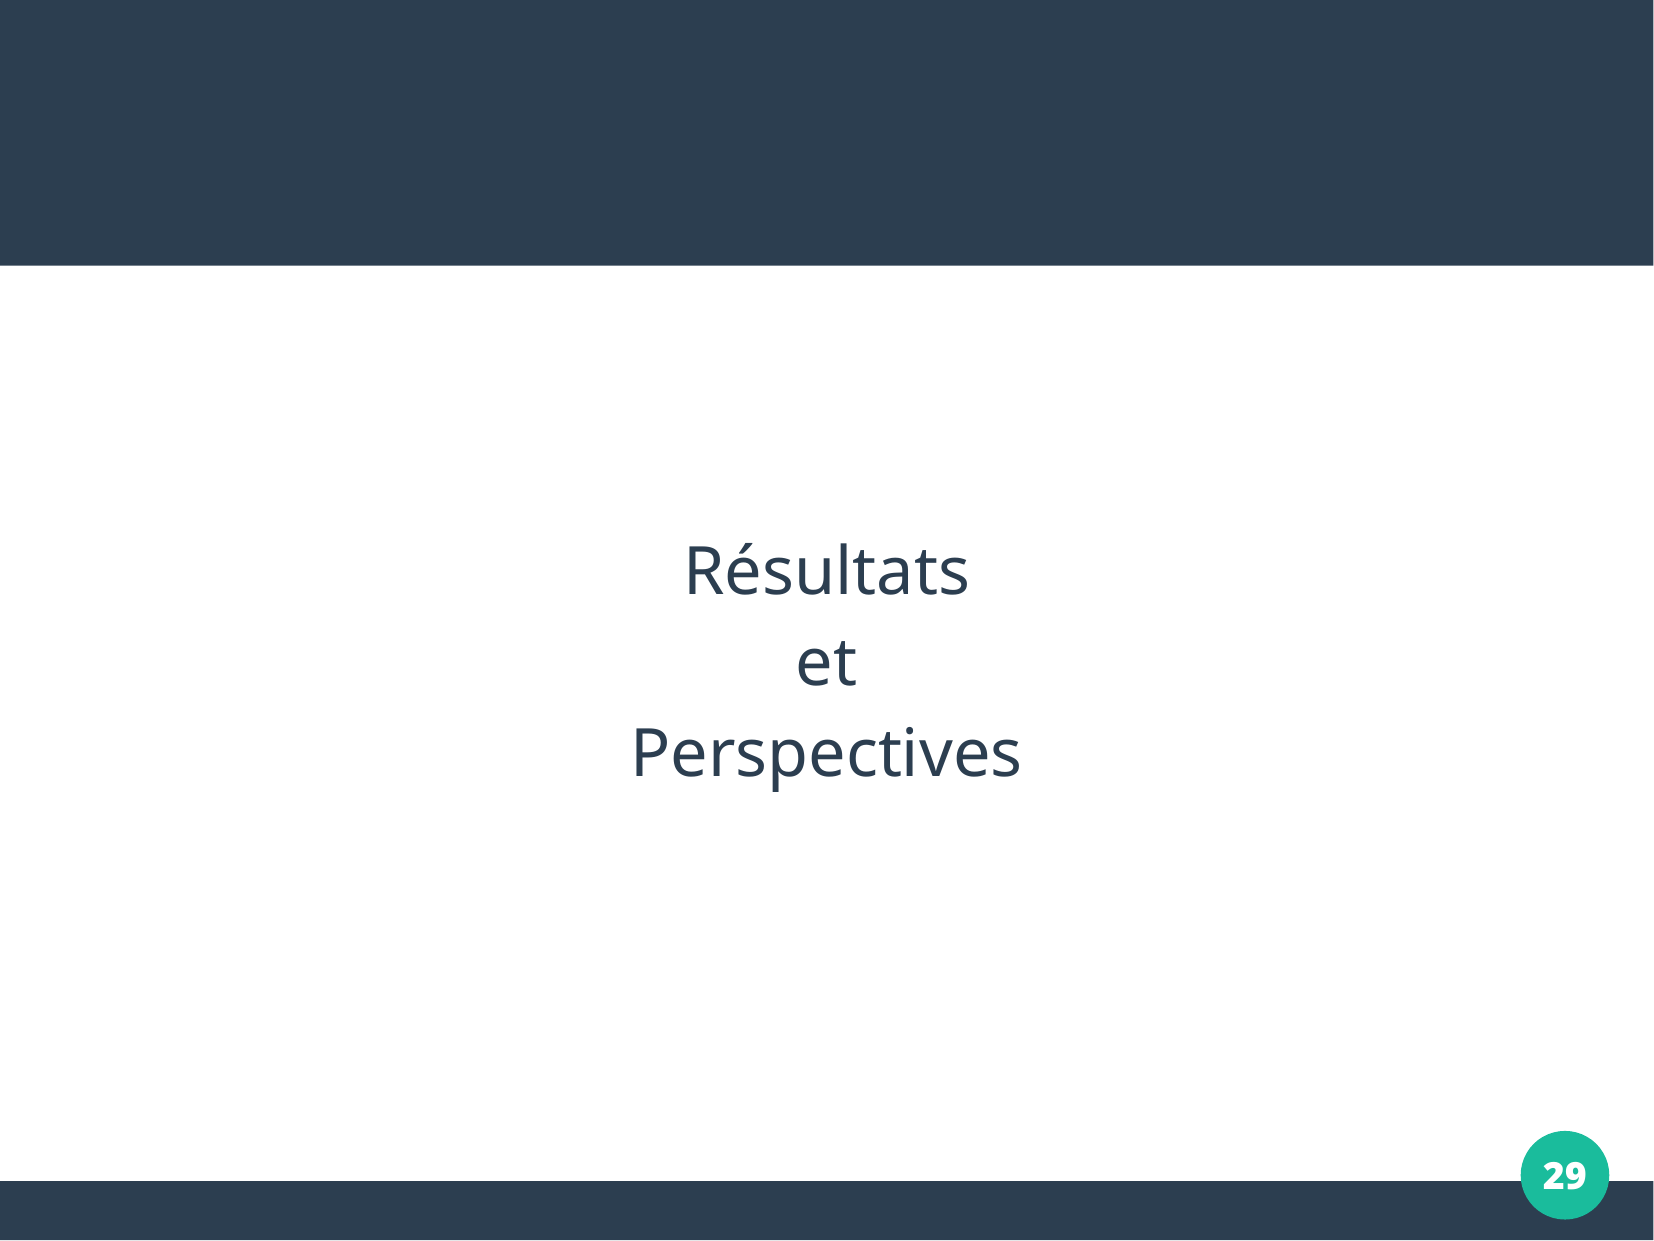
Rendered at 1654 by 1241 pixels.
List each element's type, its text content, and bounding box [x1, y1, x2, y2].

subtitle Résultats et Perspectives [59, 295, 1595, 1025]
